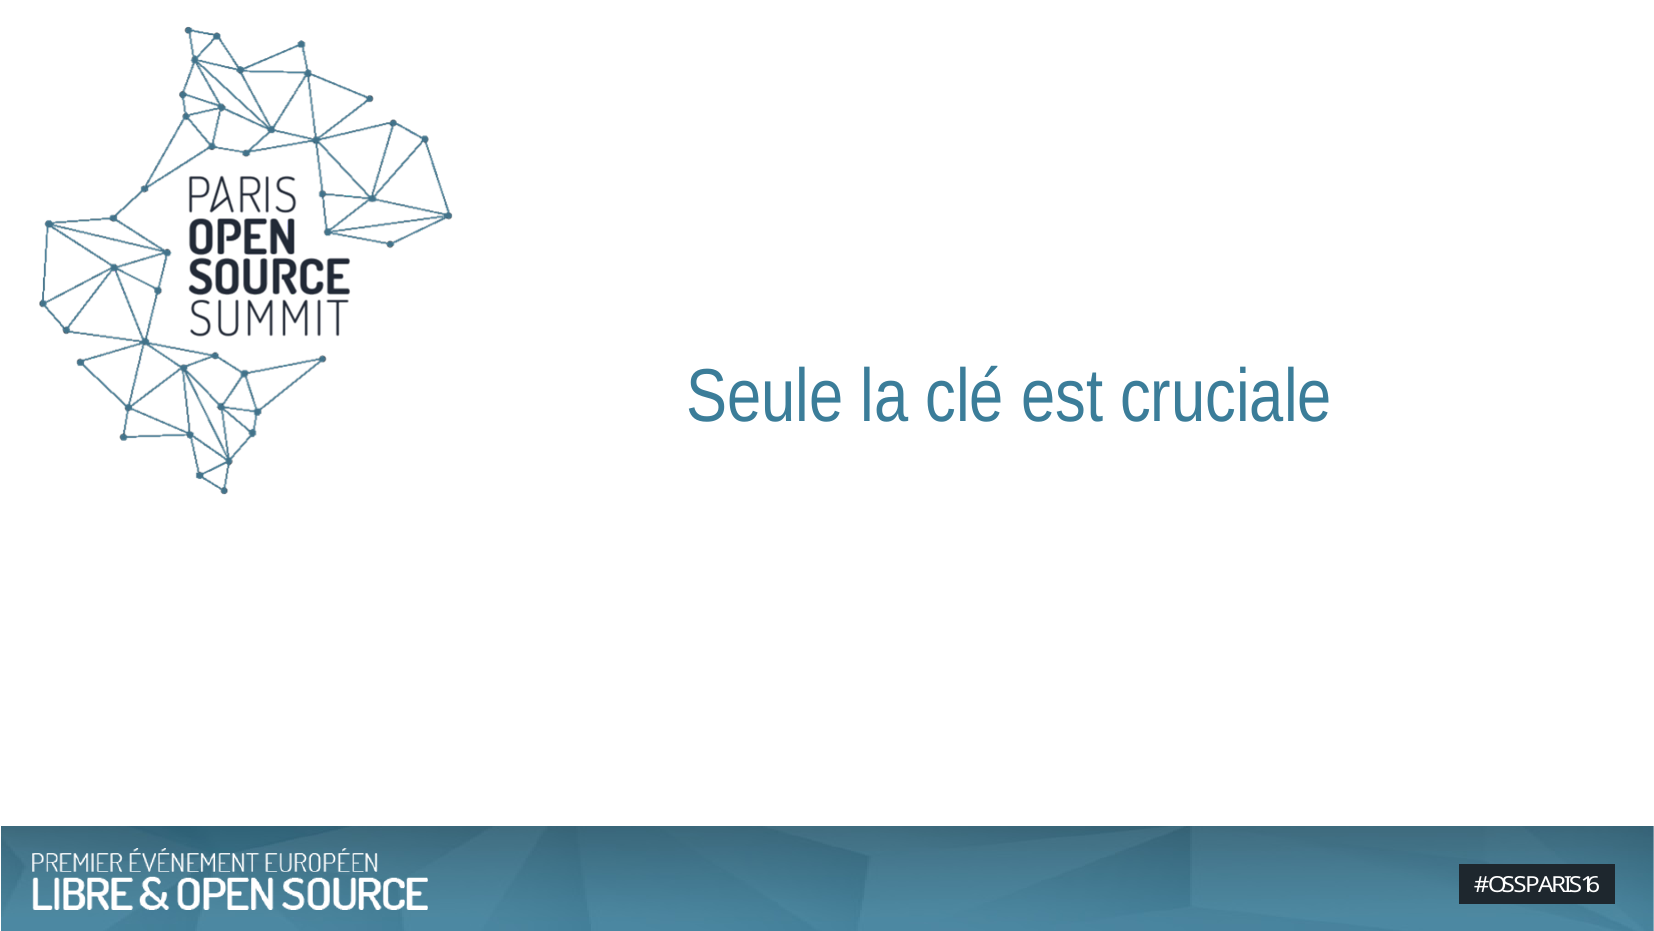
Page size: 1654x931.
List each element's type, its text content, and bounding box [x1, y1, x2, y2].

title Seule la clé est cruciale [413, 317, 1607, 473]
picture [11, 11, 549, 543]
